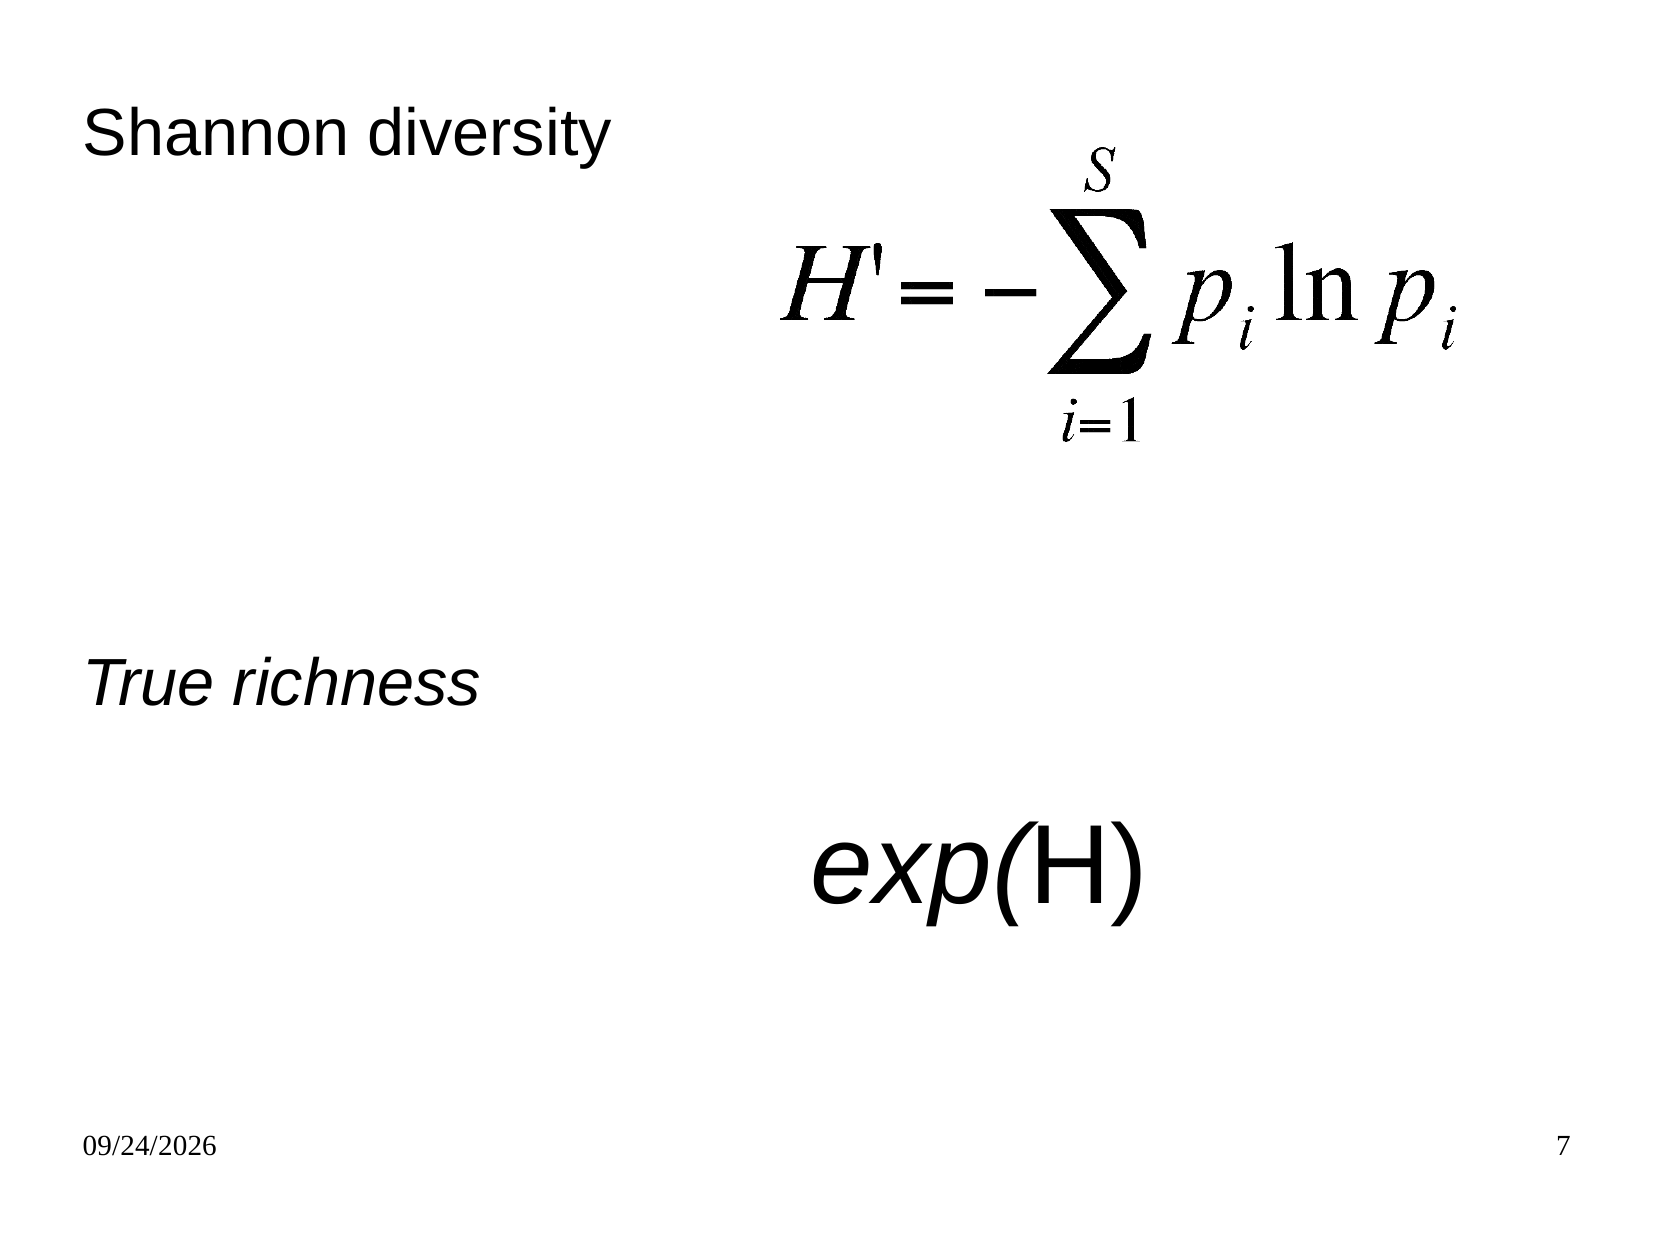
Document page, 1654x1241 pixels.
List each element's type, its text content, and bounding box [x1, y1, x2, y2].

list True richness [82, 644, 779, 751]
list Shannon diversity [82, 95, 661, 202]
list exp(H) [810, 801, 1389, 1075]
picture [780, 147, 1456, 442]
